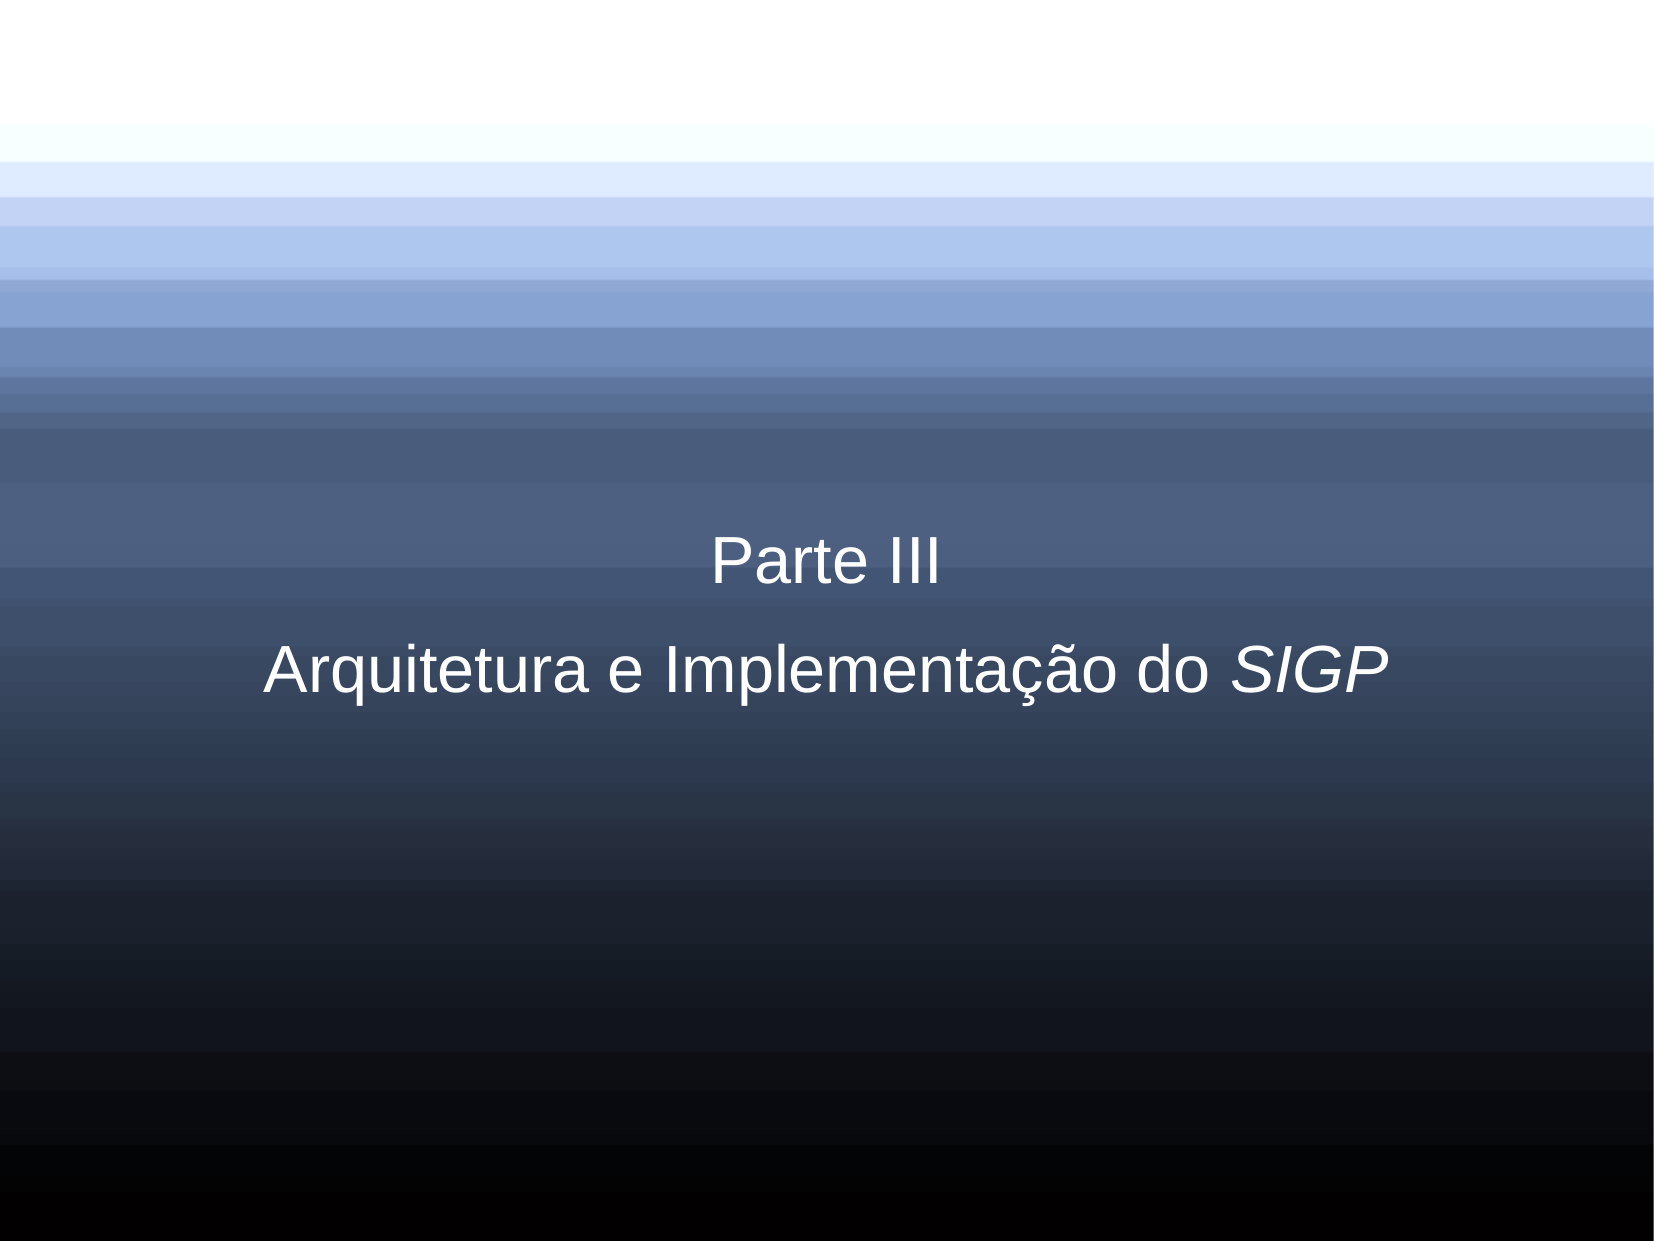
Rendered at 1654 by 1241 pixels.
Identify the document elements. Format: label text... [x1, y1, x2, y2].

subtitle Parte III Arquitetura e Implementação do SIGP [82, 56, 1571, 1166]
